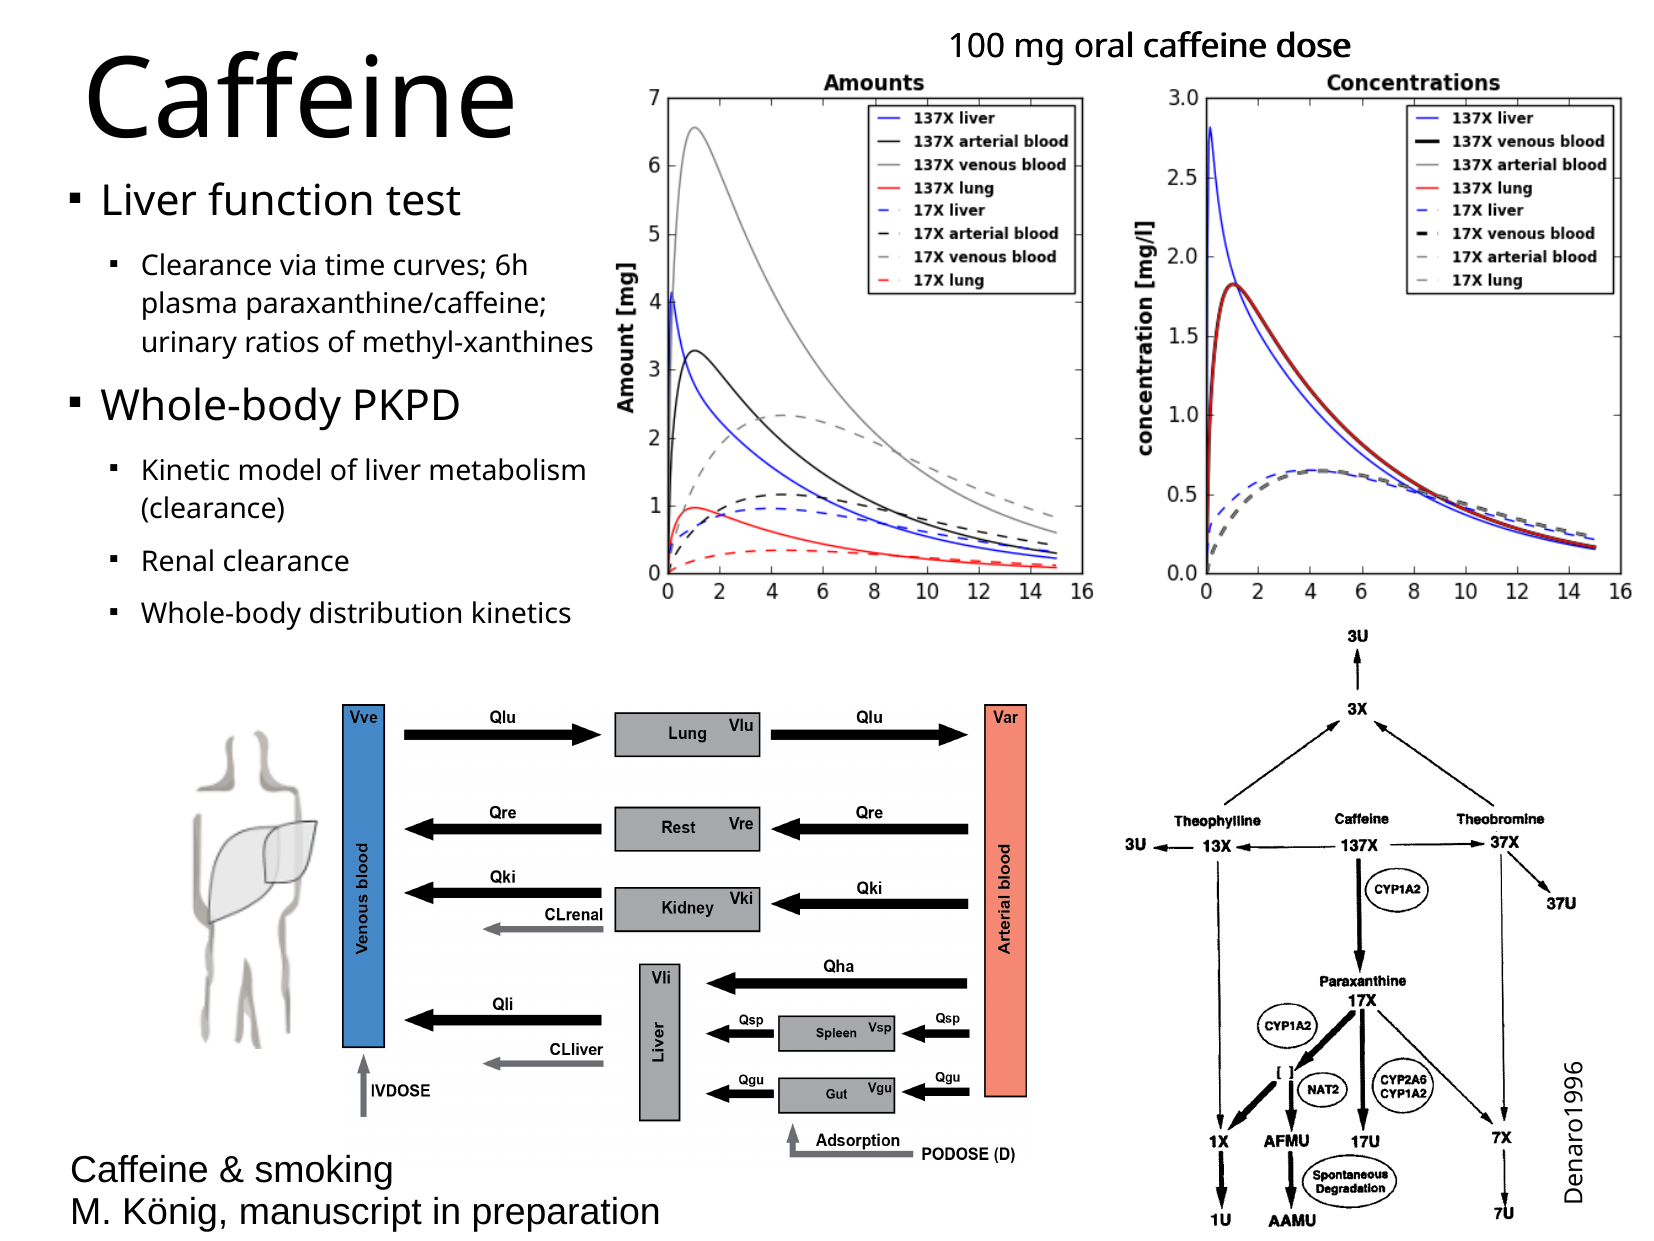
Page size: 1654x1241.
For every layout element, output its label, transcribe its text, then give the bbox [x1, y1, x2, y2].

picture [342, 704, 1027, 1163]
text_box [1263, 1125, 1654, 1231]
picture [605, 61, 1645, 616]
text_box 100 mg oral caffeine dose [948, 21, 1411, 106]
title Caffeine [82, 0, 1571, 169]
list Liver function test Clearance via time curves; 6h plasma paraxanthine/caffeine; urinary ratios of methyl-xanthines Whole-body PKPD Kinetic model of liver metabolism (clearance) Renal clearance Whole-body distribution kinetics [60, 169, 606, 646]
picture [183, 719, 322, 1049]
text_box Denaro1996 [1548, 960, 1606, 1221]
text_box Caffeine & smoking M. König, manuscript in preparation [55, 1141, 676, 1240]
picture [1125, 629, 1576, 1227]
